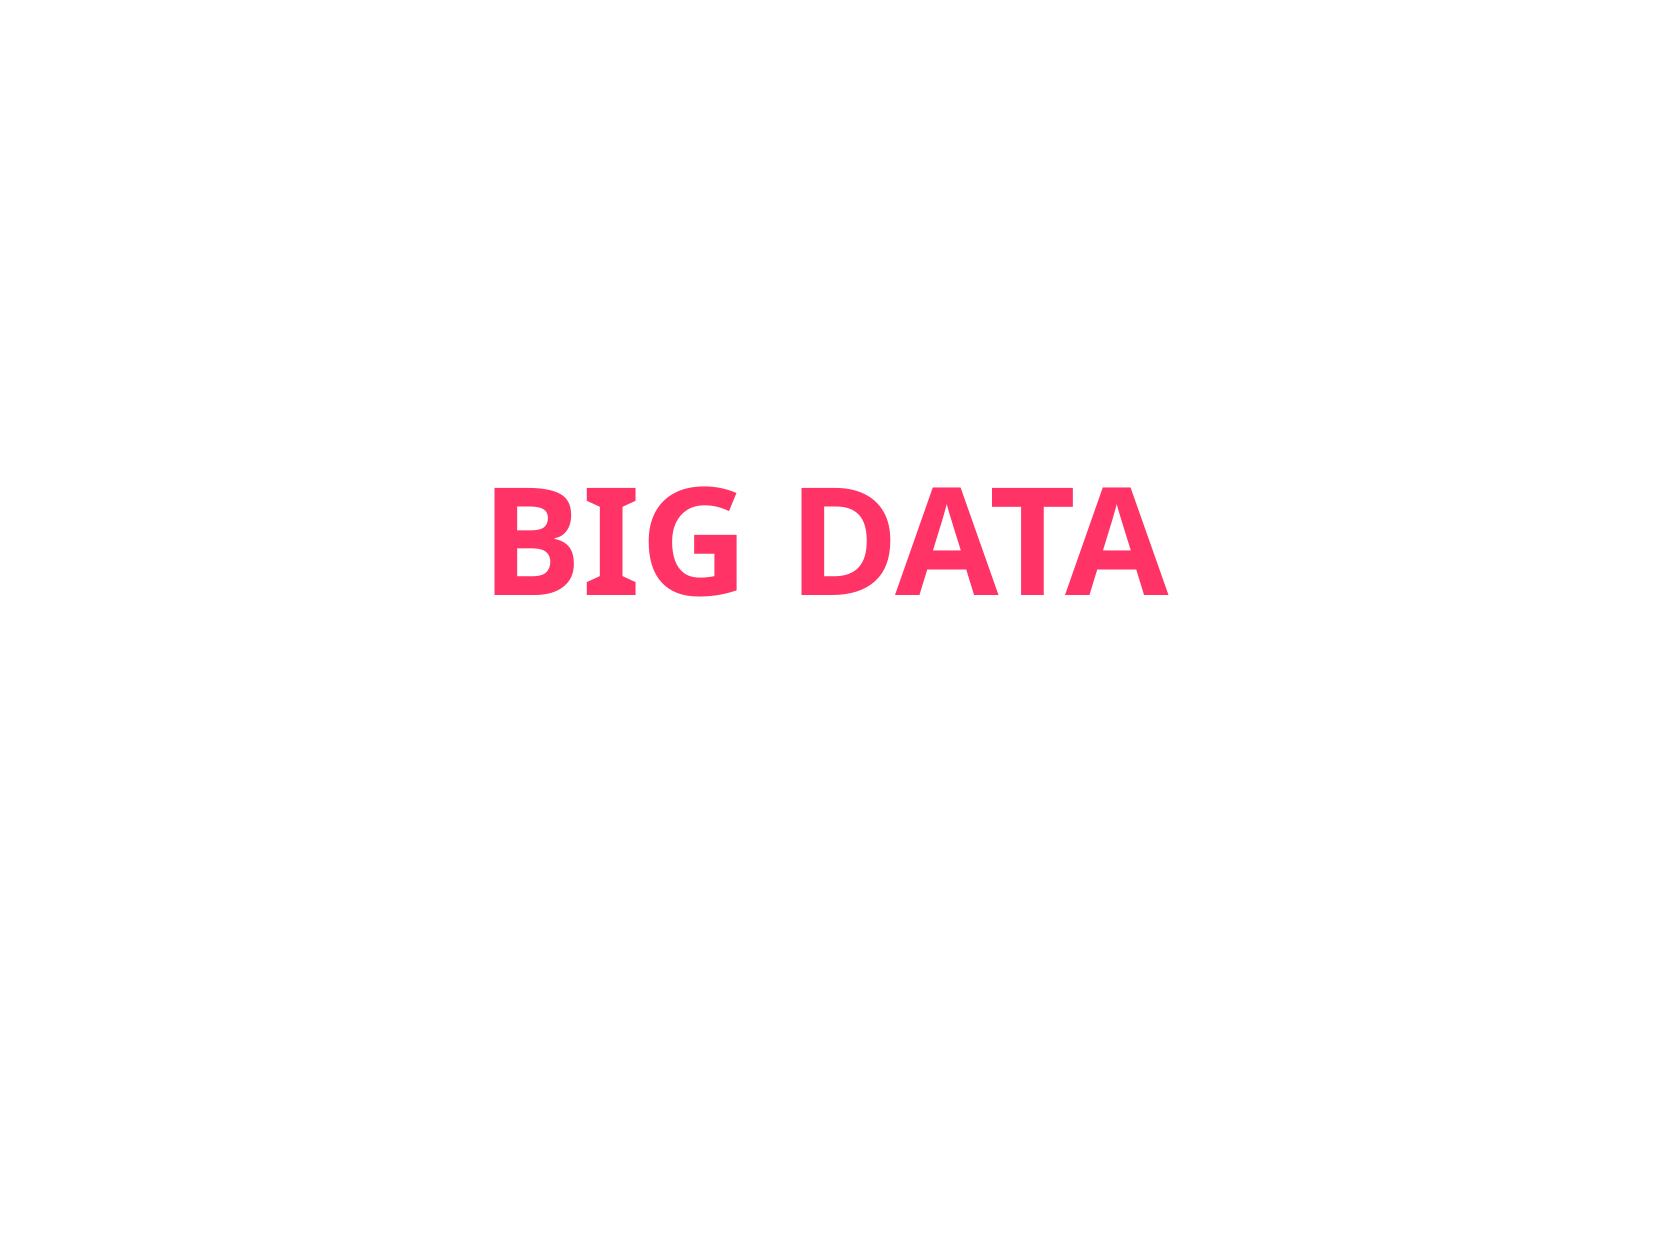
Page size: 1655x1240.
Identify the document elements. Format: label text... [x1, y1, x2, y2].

text_box BIG DATA [150, 427, 1501, 780]
